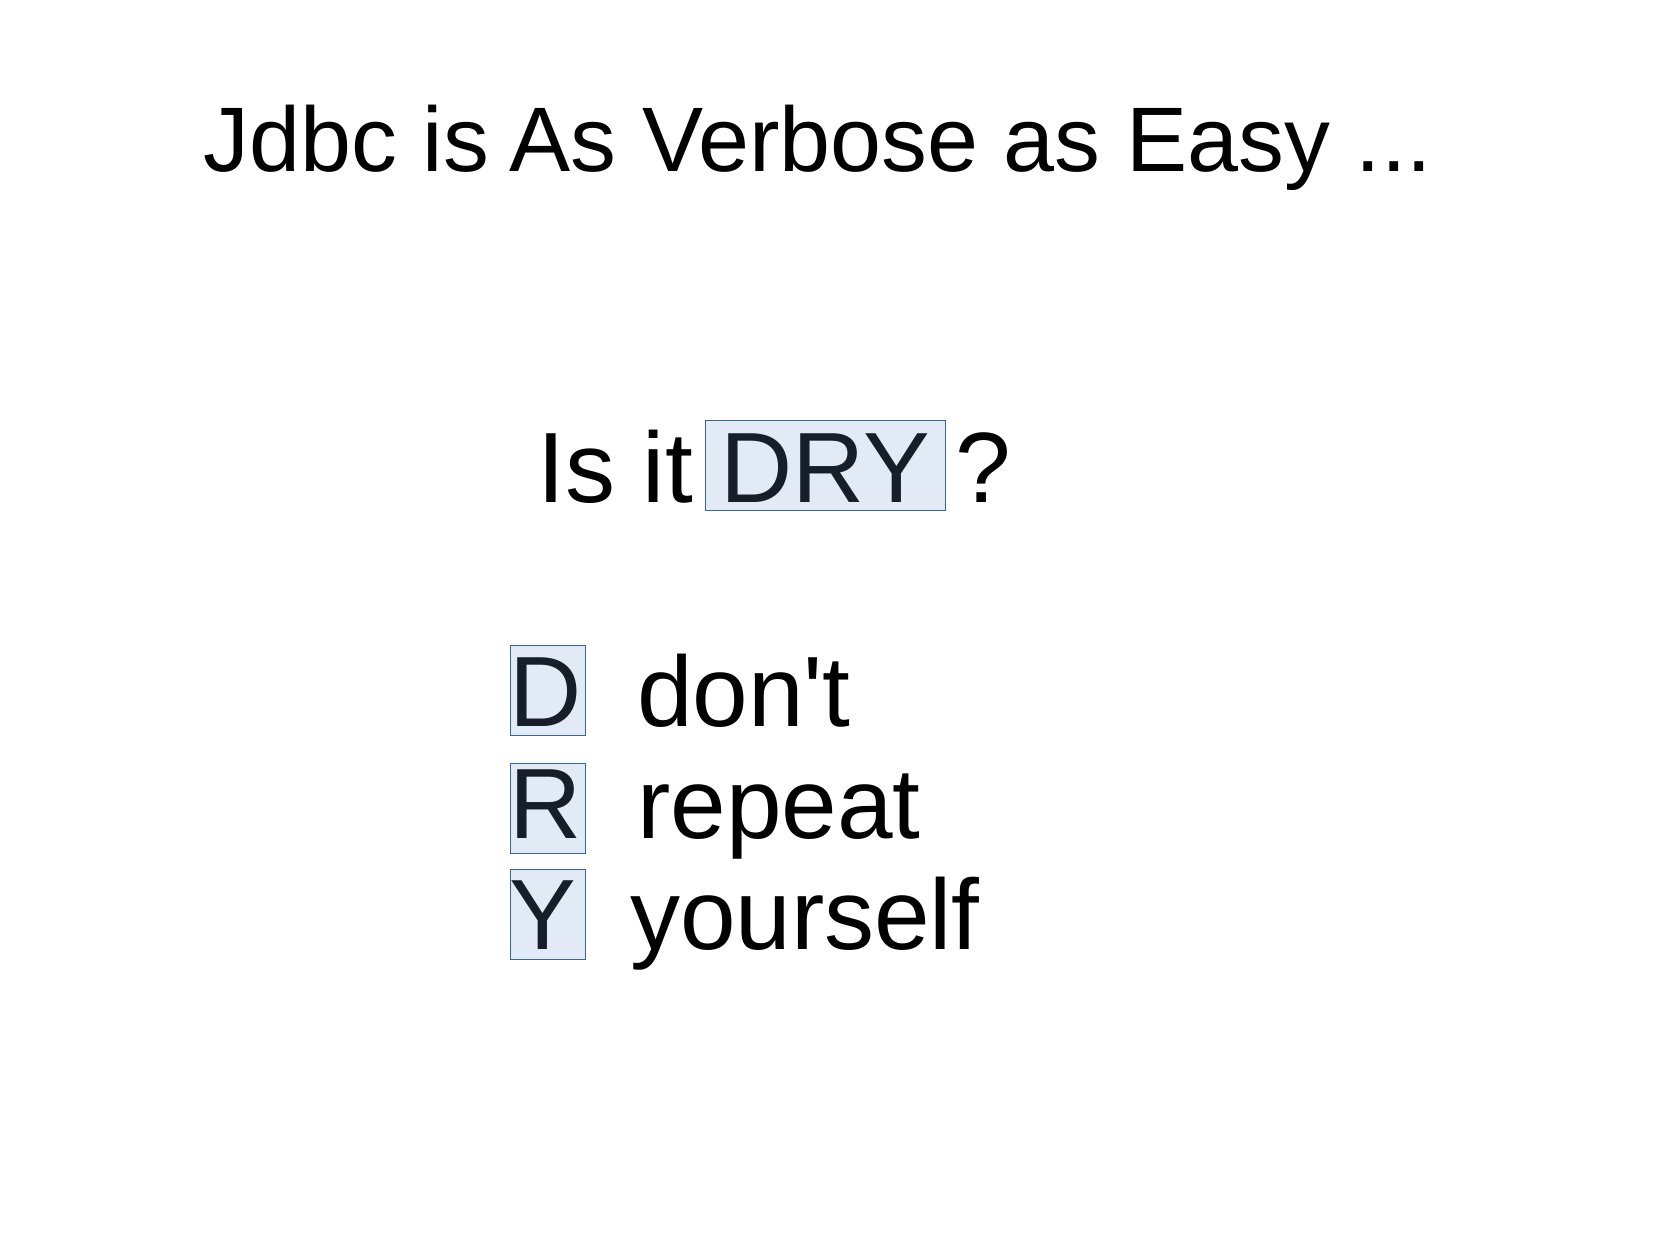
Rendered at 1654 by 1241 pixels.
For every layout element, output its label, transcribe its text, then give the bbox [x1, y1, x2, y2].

text_box [510, 869, 586, 960]
text_box [510, 763, 586, 854]
text_box [510, 645, 586, 736]
text_box [705, 420, 946, 511]
text_box Is it DRY ? D don't R repeat Y yourself [495, 405, 1027, 979]
title Jdbc is As Verbose as Easy ... [74, 36, 1563, 244]
